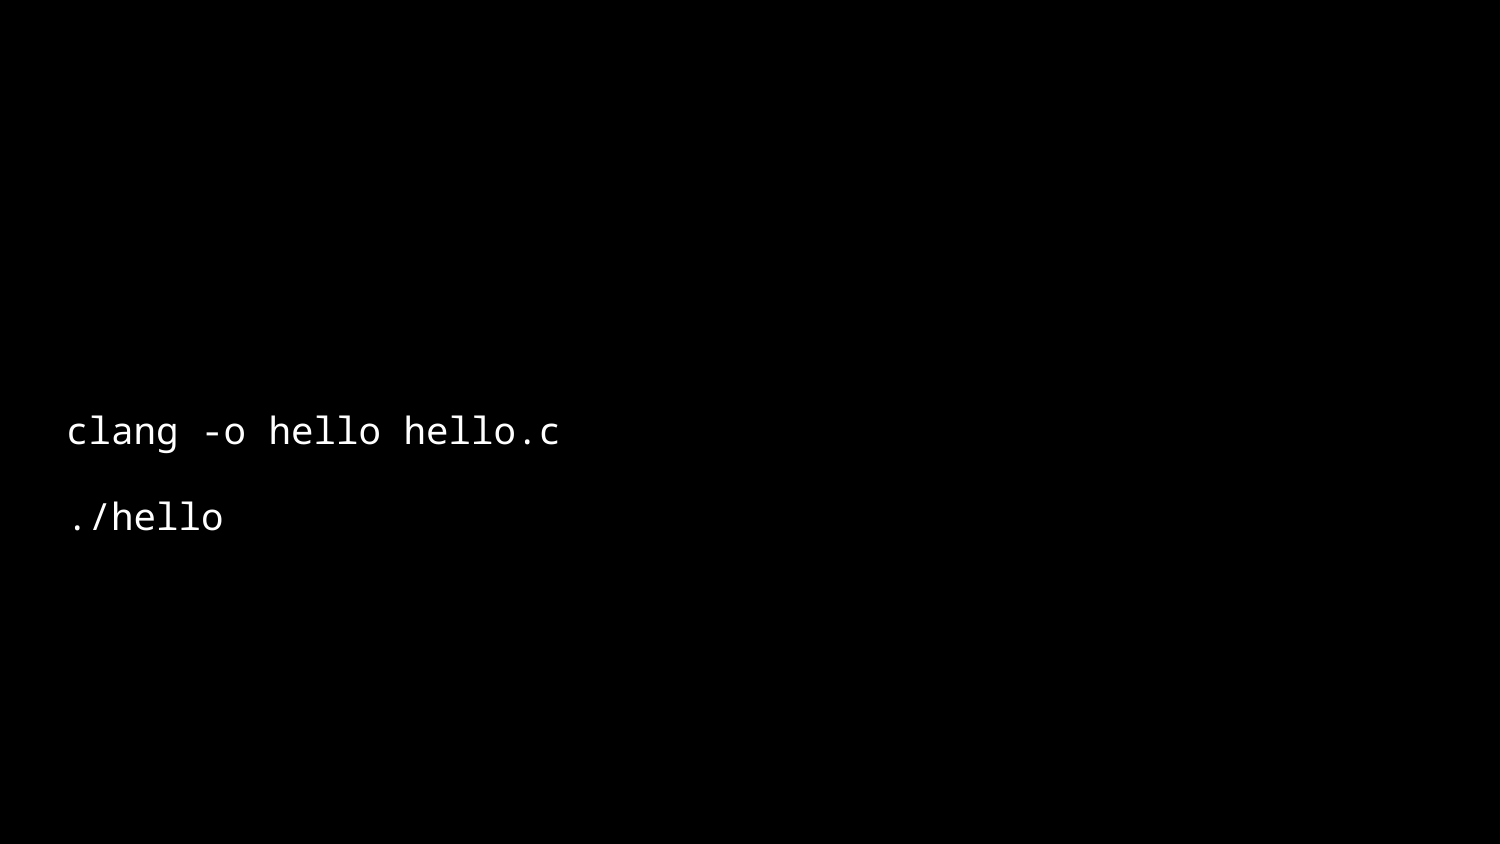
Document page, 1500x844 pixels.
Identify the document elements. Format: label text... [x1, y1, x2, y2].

list clang -o hello hello.c ./hello [51, 189, 1449, 750]
